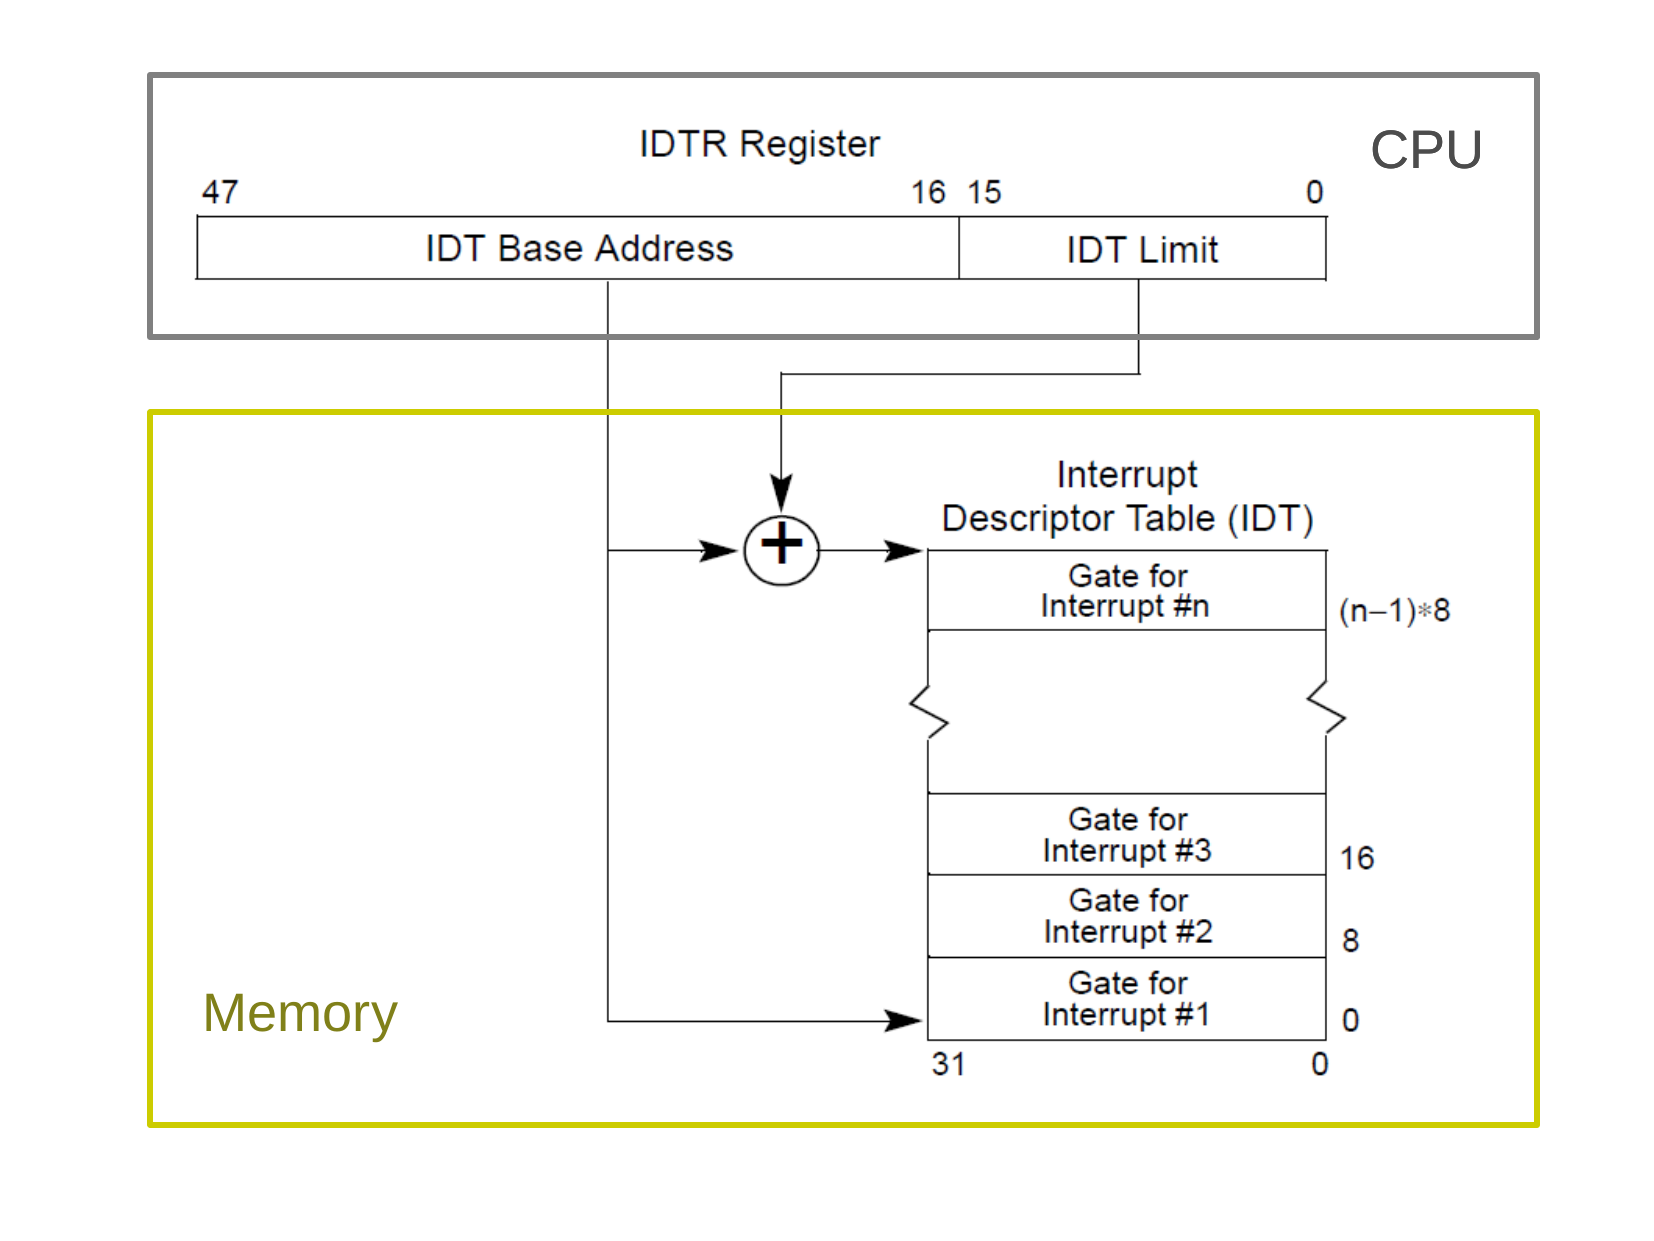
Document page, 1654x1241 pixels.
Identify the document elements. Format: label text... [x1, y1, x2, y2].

text_box Memory [187, 975, 414, 1051]
text_box CPU [1355, 112, 1501, 188]
picture [153, 415, 1480, 1088]
picture [150, 340, 1480, 409]
picture [153, 96, 1480, 334]
